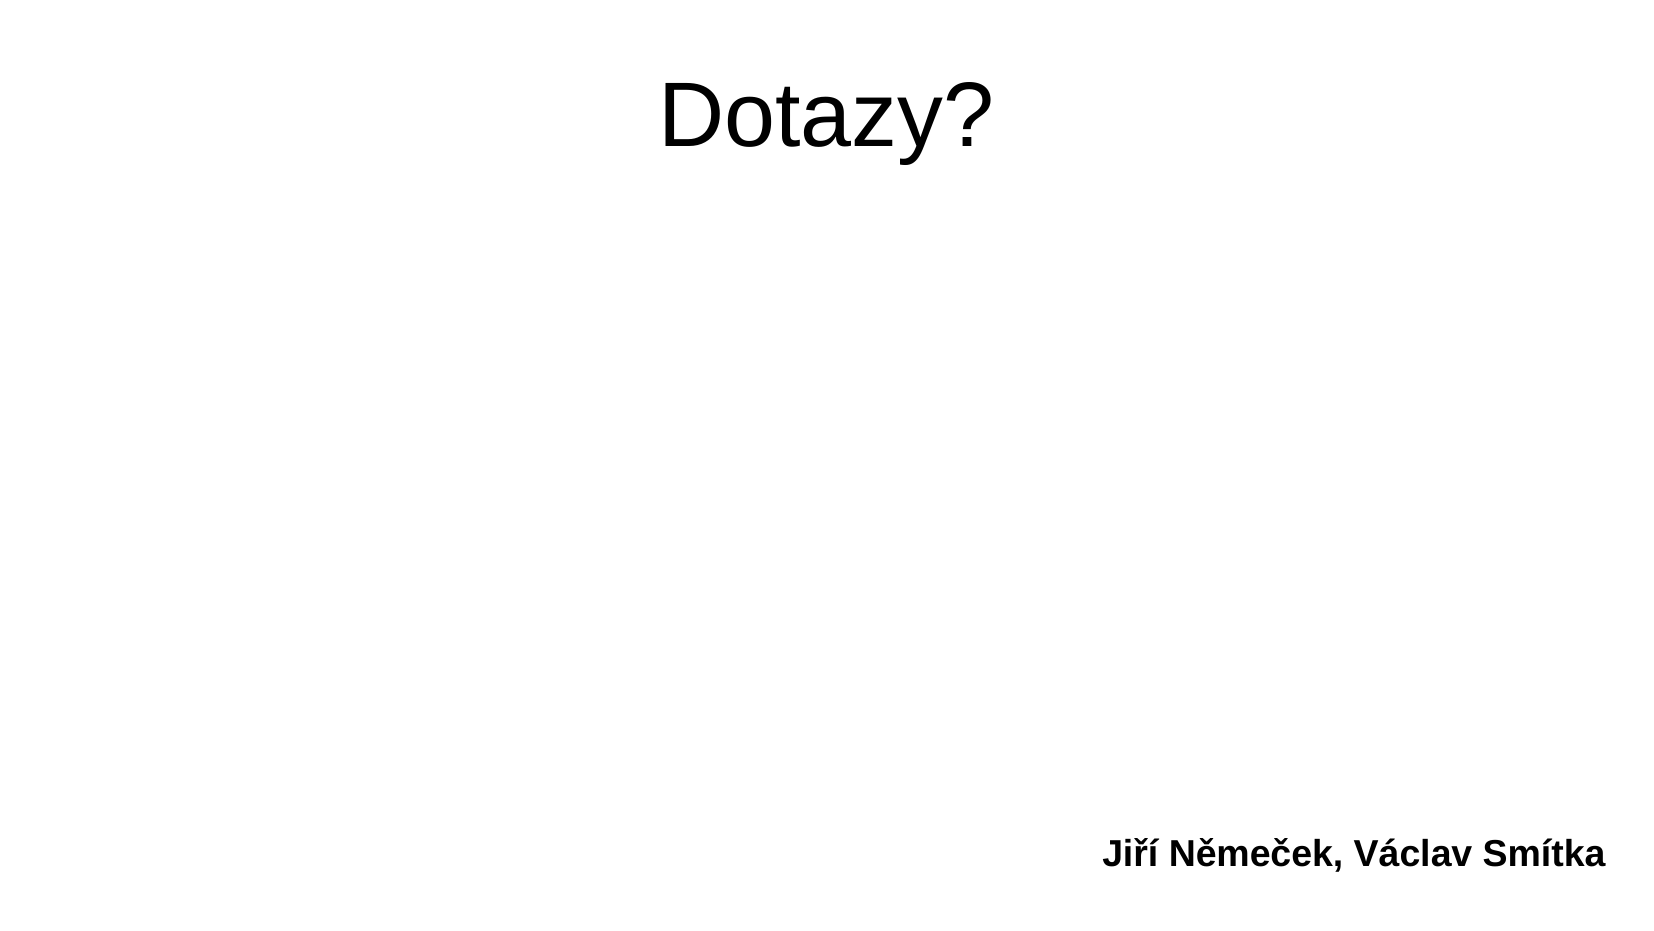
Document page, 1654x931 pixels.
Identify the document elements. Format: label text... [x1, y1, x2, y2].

text_box Jiří Němeček, Václav Smítka [1087, 825, 1621, 882]
title Dotazy? [82, 37, 1571, 193]
